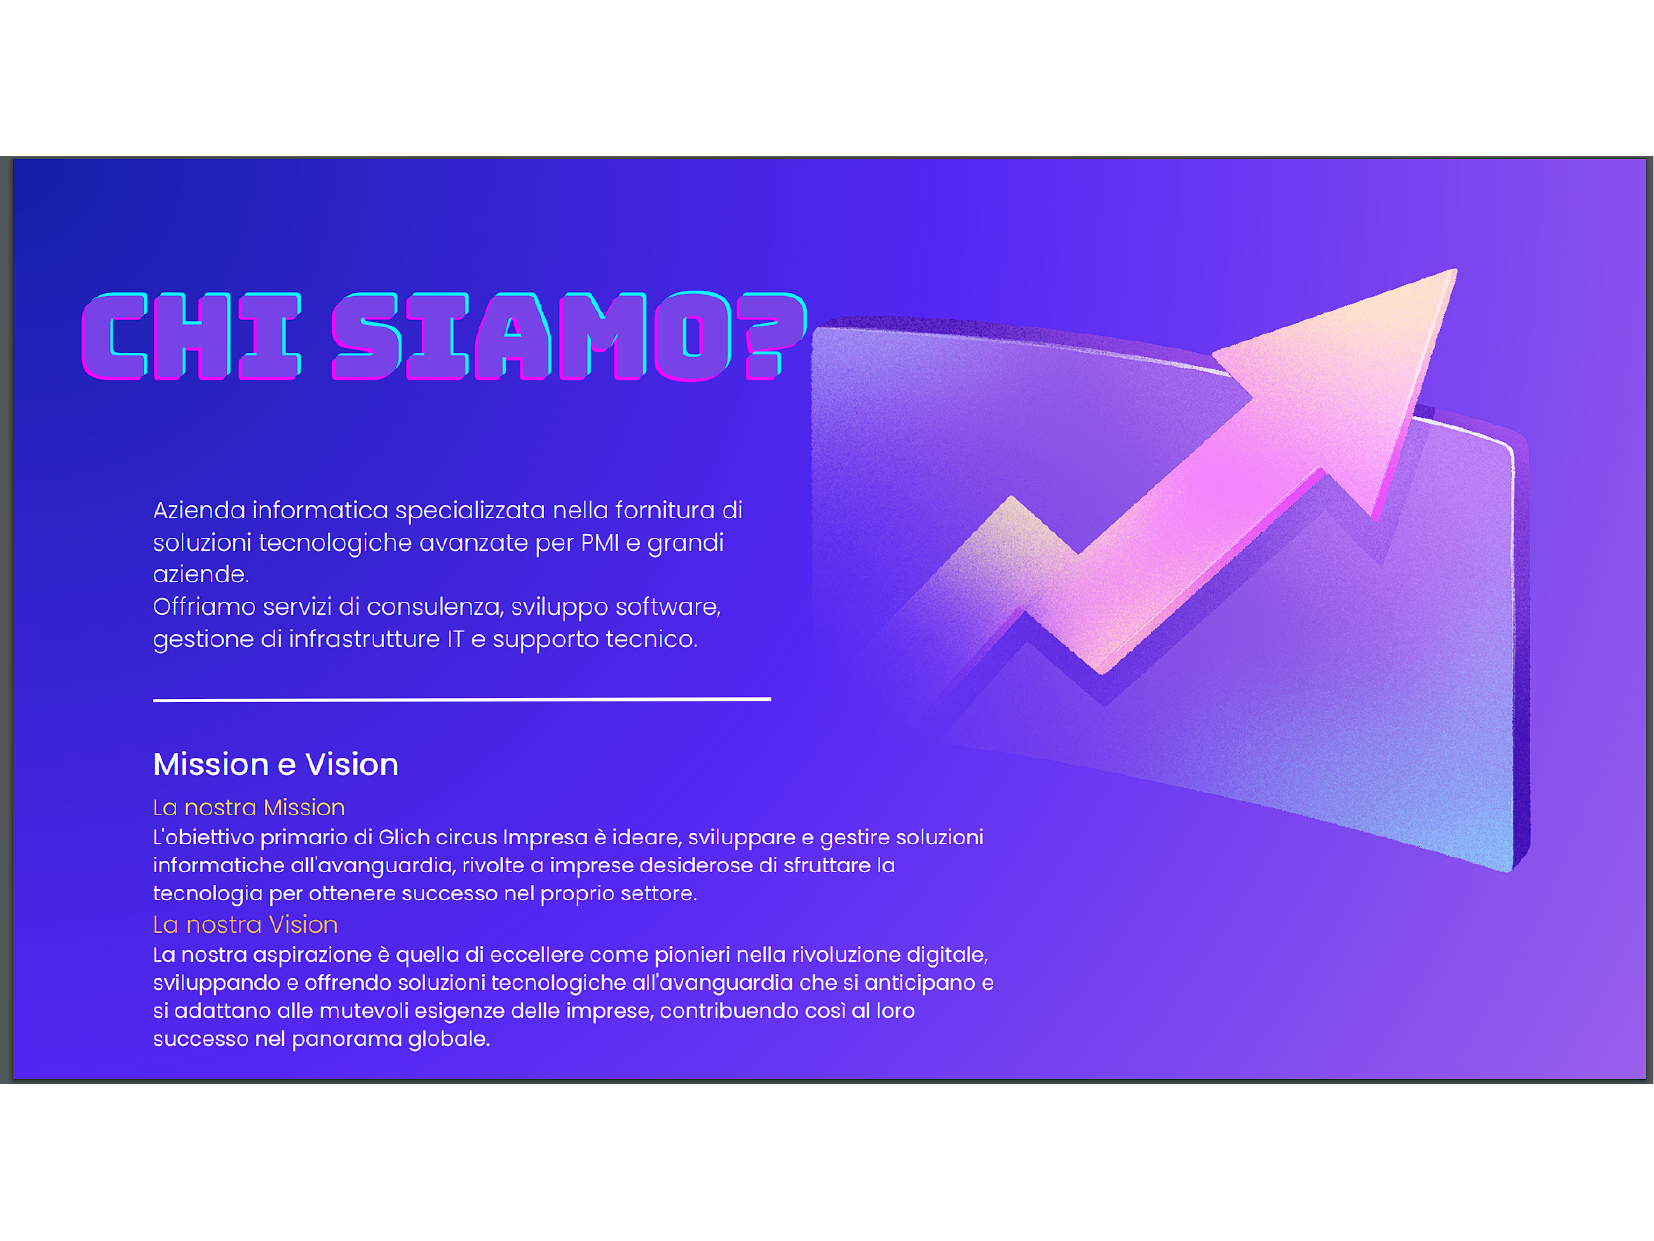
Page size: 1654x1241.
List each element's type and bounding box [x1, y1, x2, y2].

picture [0, 156, 1654, 1084]
